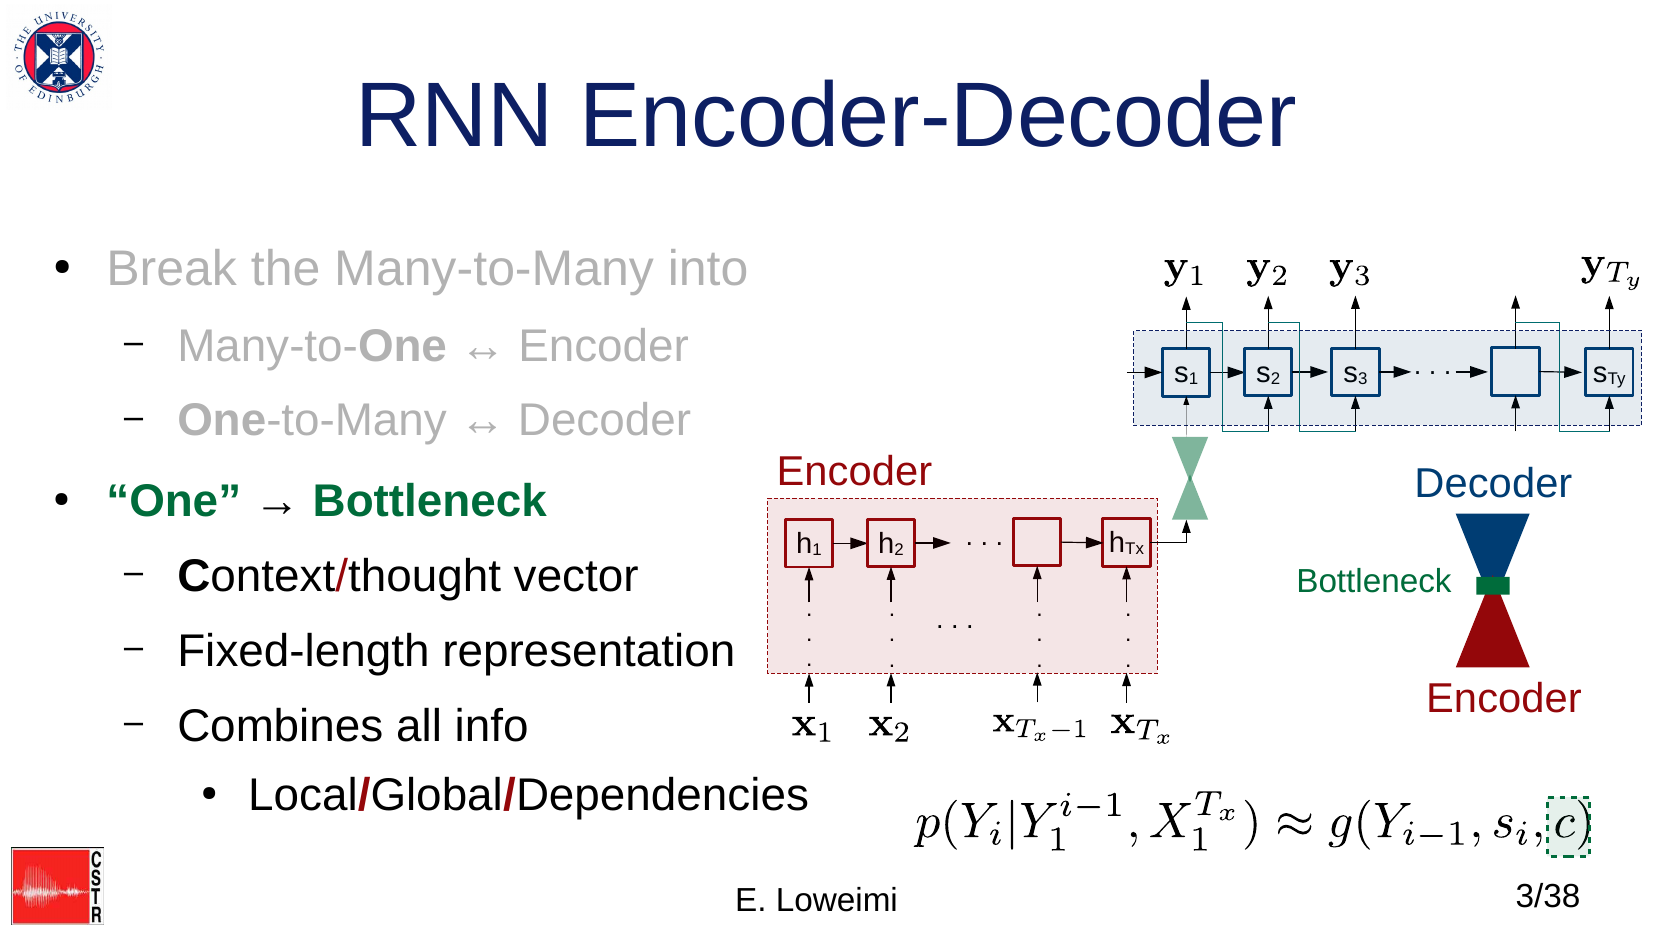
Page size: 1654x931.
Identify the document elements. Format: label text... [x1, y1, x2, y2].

text_box [913, 791, 1595, 857]
text_box [1328, 260, 1371, 287]
text_box [1110, 714, 1172, 744]
text_box Bottleneck [1281, 555, 1483, 607]
text_box . . . [1039, 674, 1058, 680]
text_box [868, 716, 910, 742]
text_box . . . [921, 596, 993, 642]
text_box [1163, 260, 1206, 287]
text_box [767, 498, 1158, 674]
text_box [1580, 256, 1642, 291]
text_box . . . [791, 674, 808, 680]
text_box . . . [810, 674, 827, 680]
text_box Encoder [1411, 667, 1601, 729]
text_box . . . [892, 674, 910, 680]
list Break the Many-to-Many into Many-to-One ↔ Encoder One-to-Many ↔ Decoder “One” → Bottleneck Context/thought vector Fixed-length representation Combines all info Local/Global/Dependencies [35, 240, 815, 827]
picture [11, 847, 104, 925]
text_box [1455, 513, 1530, 668]
text_box E. Loweimi [720, 874, 934, 931]
text_box . . . [1128, 674, 1146, 680]
text_box [1133, 330, 1642, 426]
text_box [791, 716, 834, 742]
text_box [1246, 260, 1288, 287]
text_box [1171, 436, 1209, 520]
text_box Encoder [761, 440, 951, 502]
text_box 3/38 [1482, 870, 1625, 928]
picture [6, 4, 112, 110]
title RNN Encoder-Decoder [82, 37, 1571, 193]
text_box [992, 714, 1088, 742]
text_box Decoder [1399, 452, 1589, 514]
